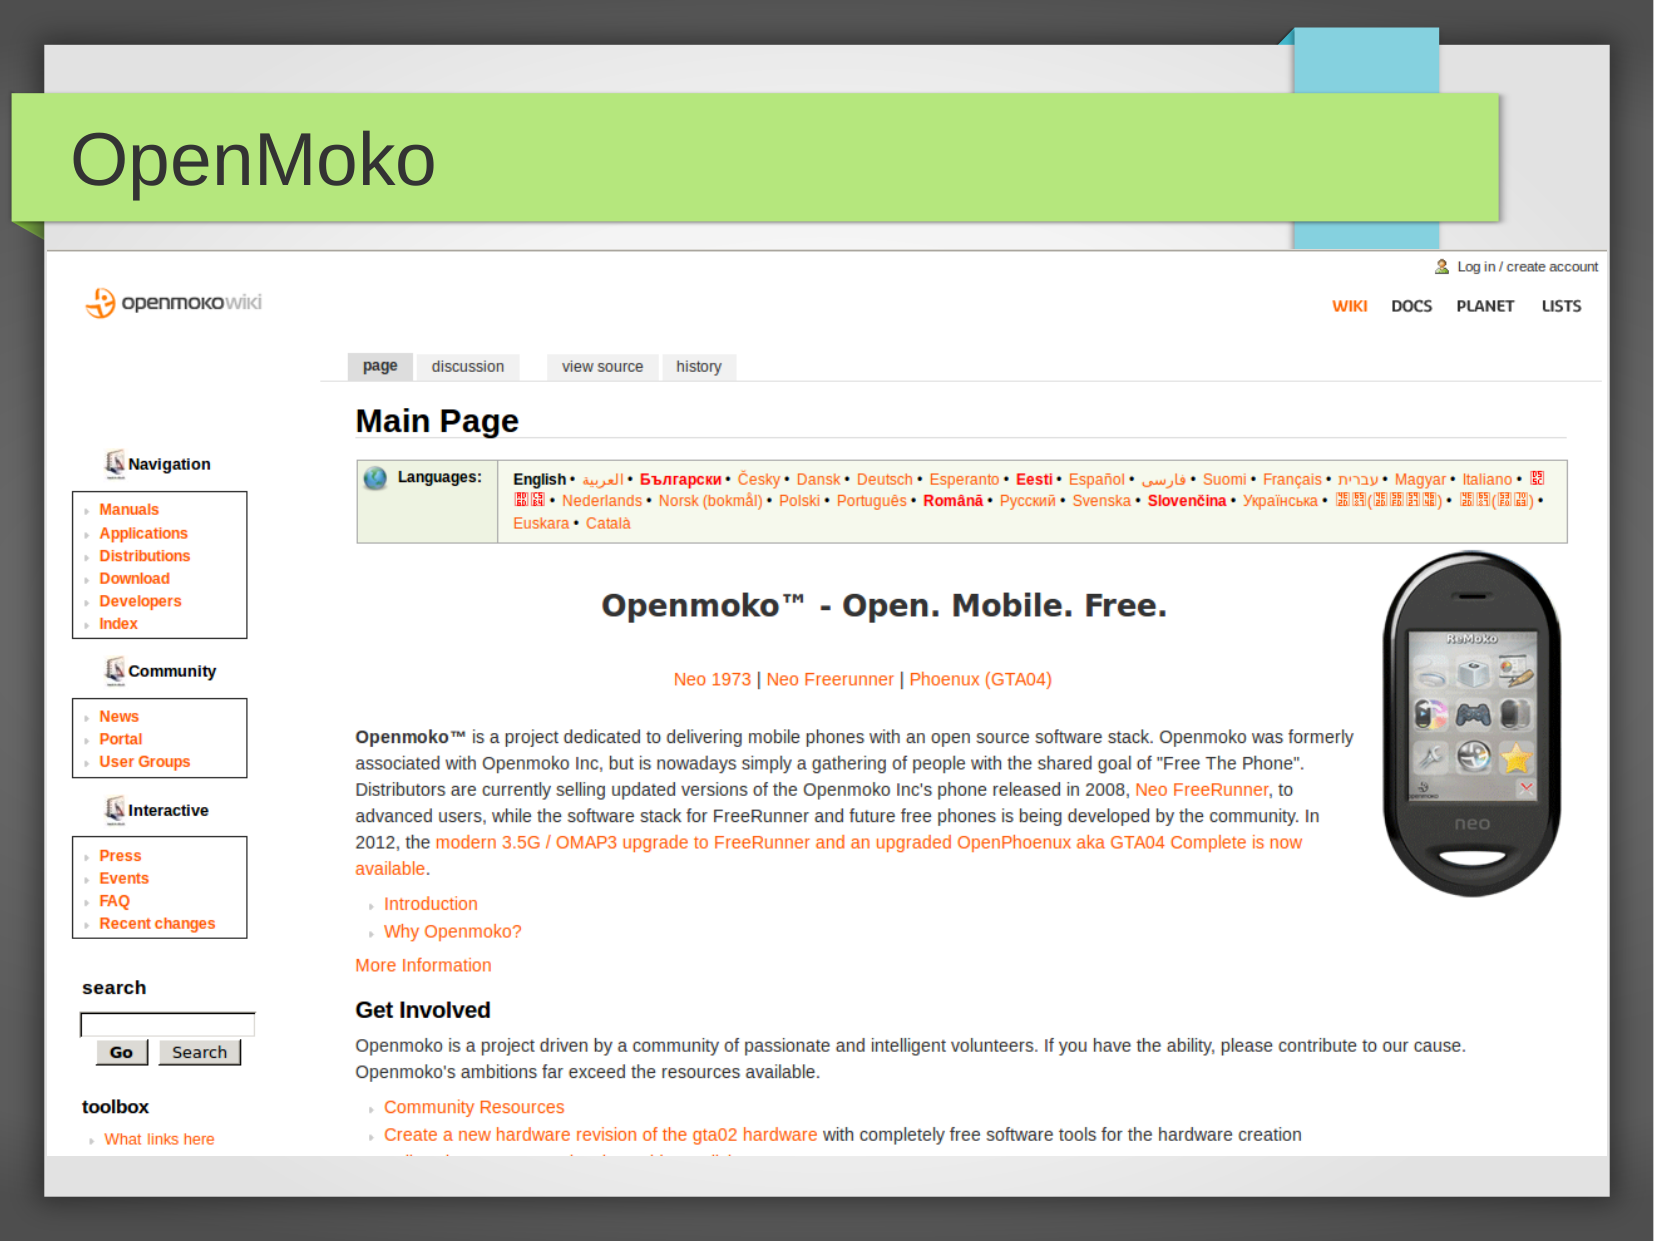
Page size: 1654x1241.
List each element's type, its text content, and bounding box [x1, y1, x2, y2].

title OpenMoko [70, 106, 1229, 213]
picture [0, 0, 1654, 1241]
